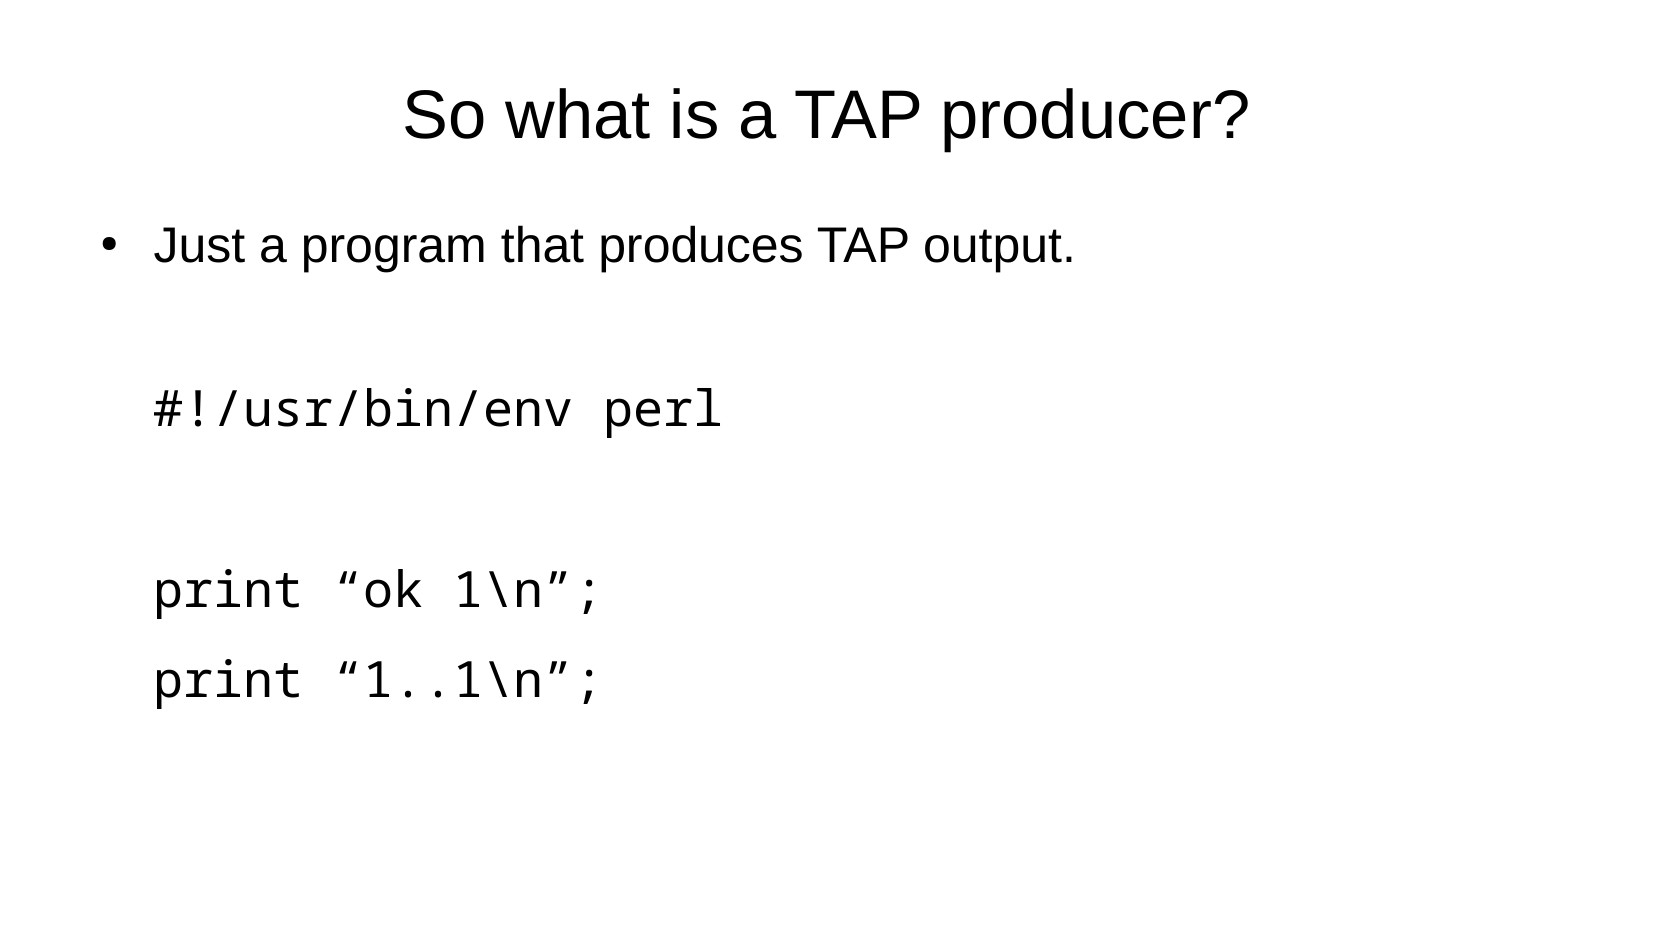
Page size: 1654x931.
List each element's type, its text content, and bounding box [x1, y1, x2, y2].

list Just a program that produces TAP output. #!/usr/bin/env perl print “ok 1\n”; print “1..1\n”; [82, 217, 1571, 758]
title So what is a TAP producer? [82, 37, 1571, 193]
